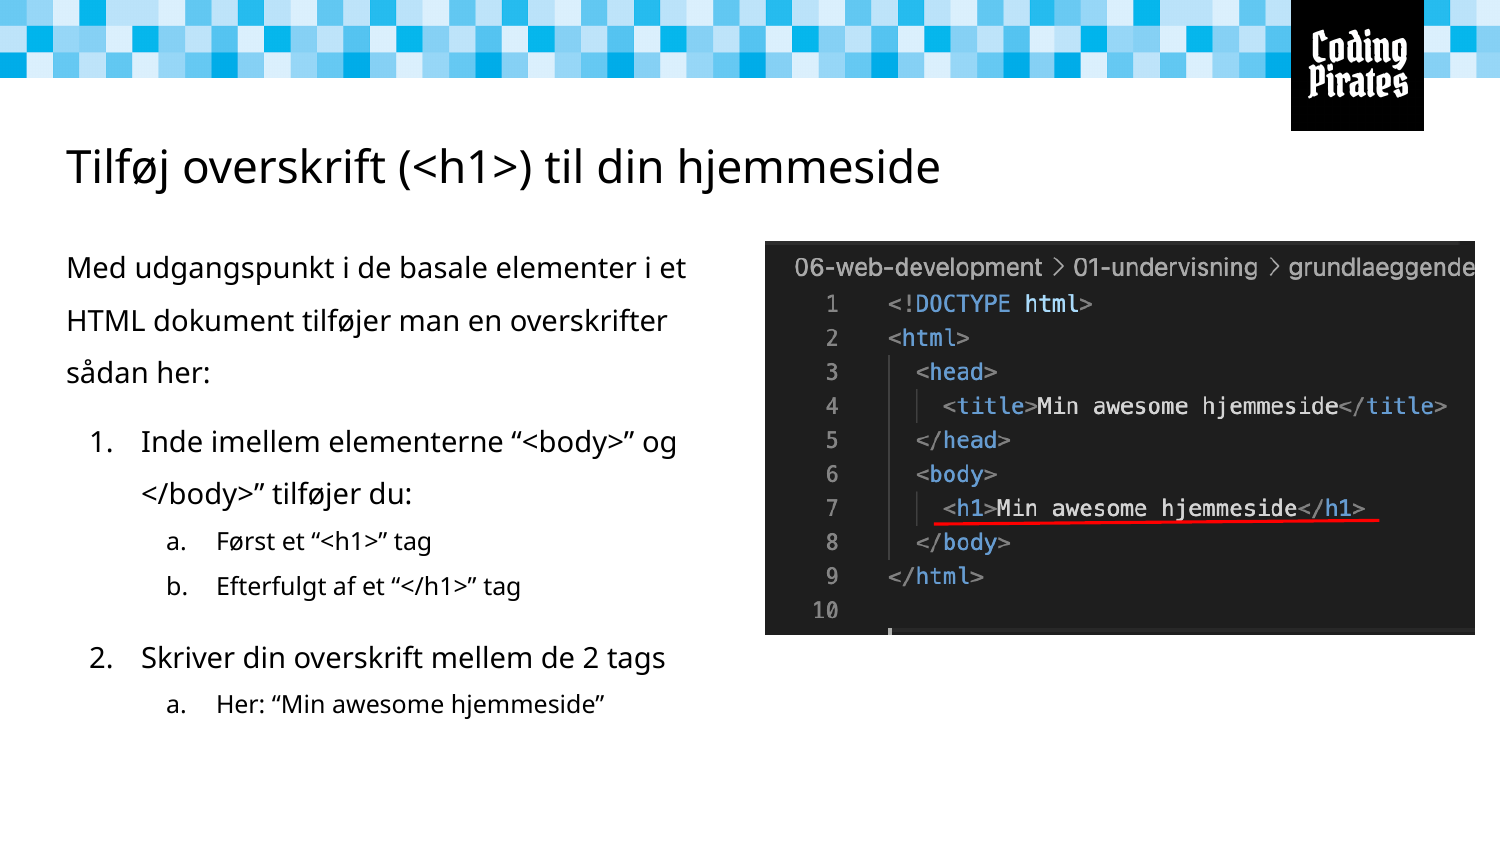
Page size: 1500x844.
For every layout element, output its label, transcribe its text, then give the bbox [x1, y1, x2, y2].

list Med udgangspunkt i de basale elementer i et HTML dokument tilføjer man en overskrifter sådan her: Inde imellem elementerne “<body>” og </body>” tilføjer du: Først et “<h1>” tag Efterfulgt af et “</h1>” tag Skriver din overskrift mellem de 2 tags Her: “Min awesome hjemmeside” [51, 216, 741, 803]
picture [0, 0, 1056, 78]
title Tilføj overskrift (<h1>) til din hjemmeside [51, 123, 1477, 217]
picture [1291, 0, 1424, 123]
picture [765, 241, 1475, 635]
